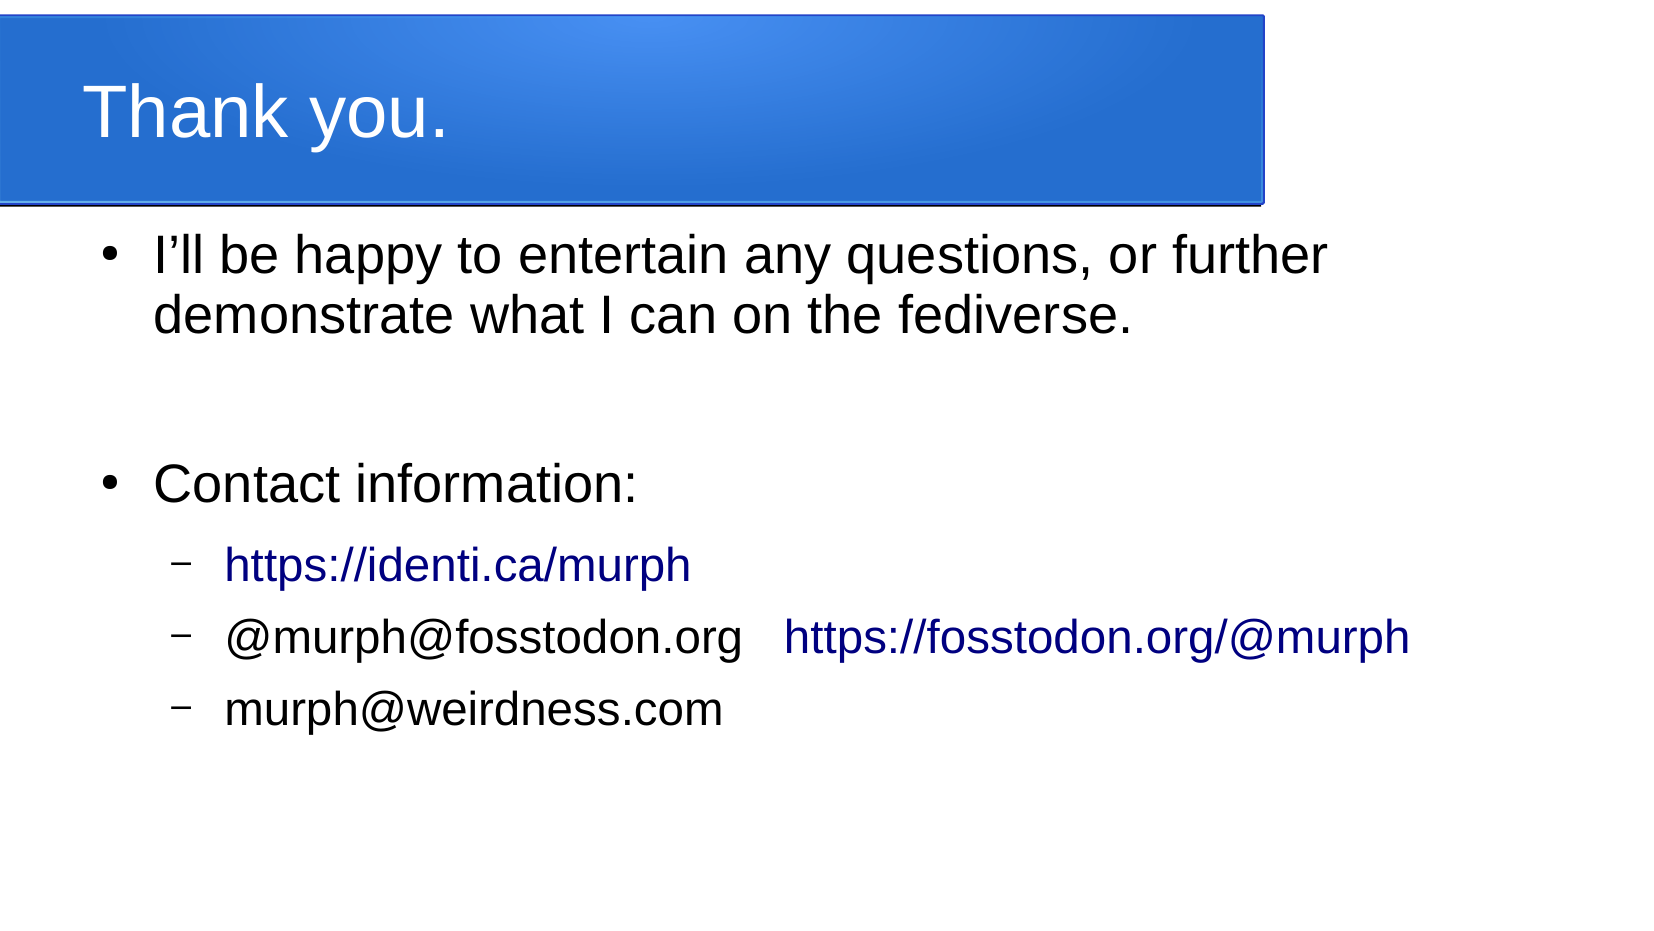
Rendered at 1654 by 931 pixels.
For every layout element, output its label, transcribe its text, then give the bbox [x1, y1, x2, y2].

title Thank you. [82, 35, 1235, 189]
list I’ll be happy to entertain any questions, or further demonstrate what I can on the fediverse. Contact information: https://identi.ca/murph @murph@fosstodon.org https://fosstodon.org/@murph murph@weirdness.com [82, 224, 1571, 764]
